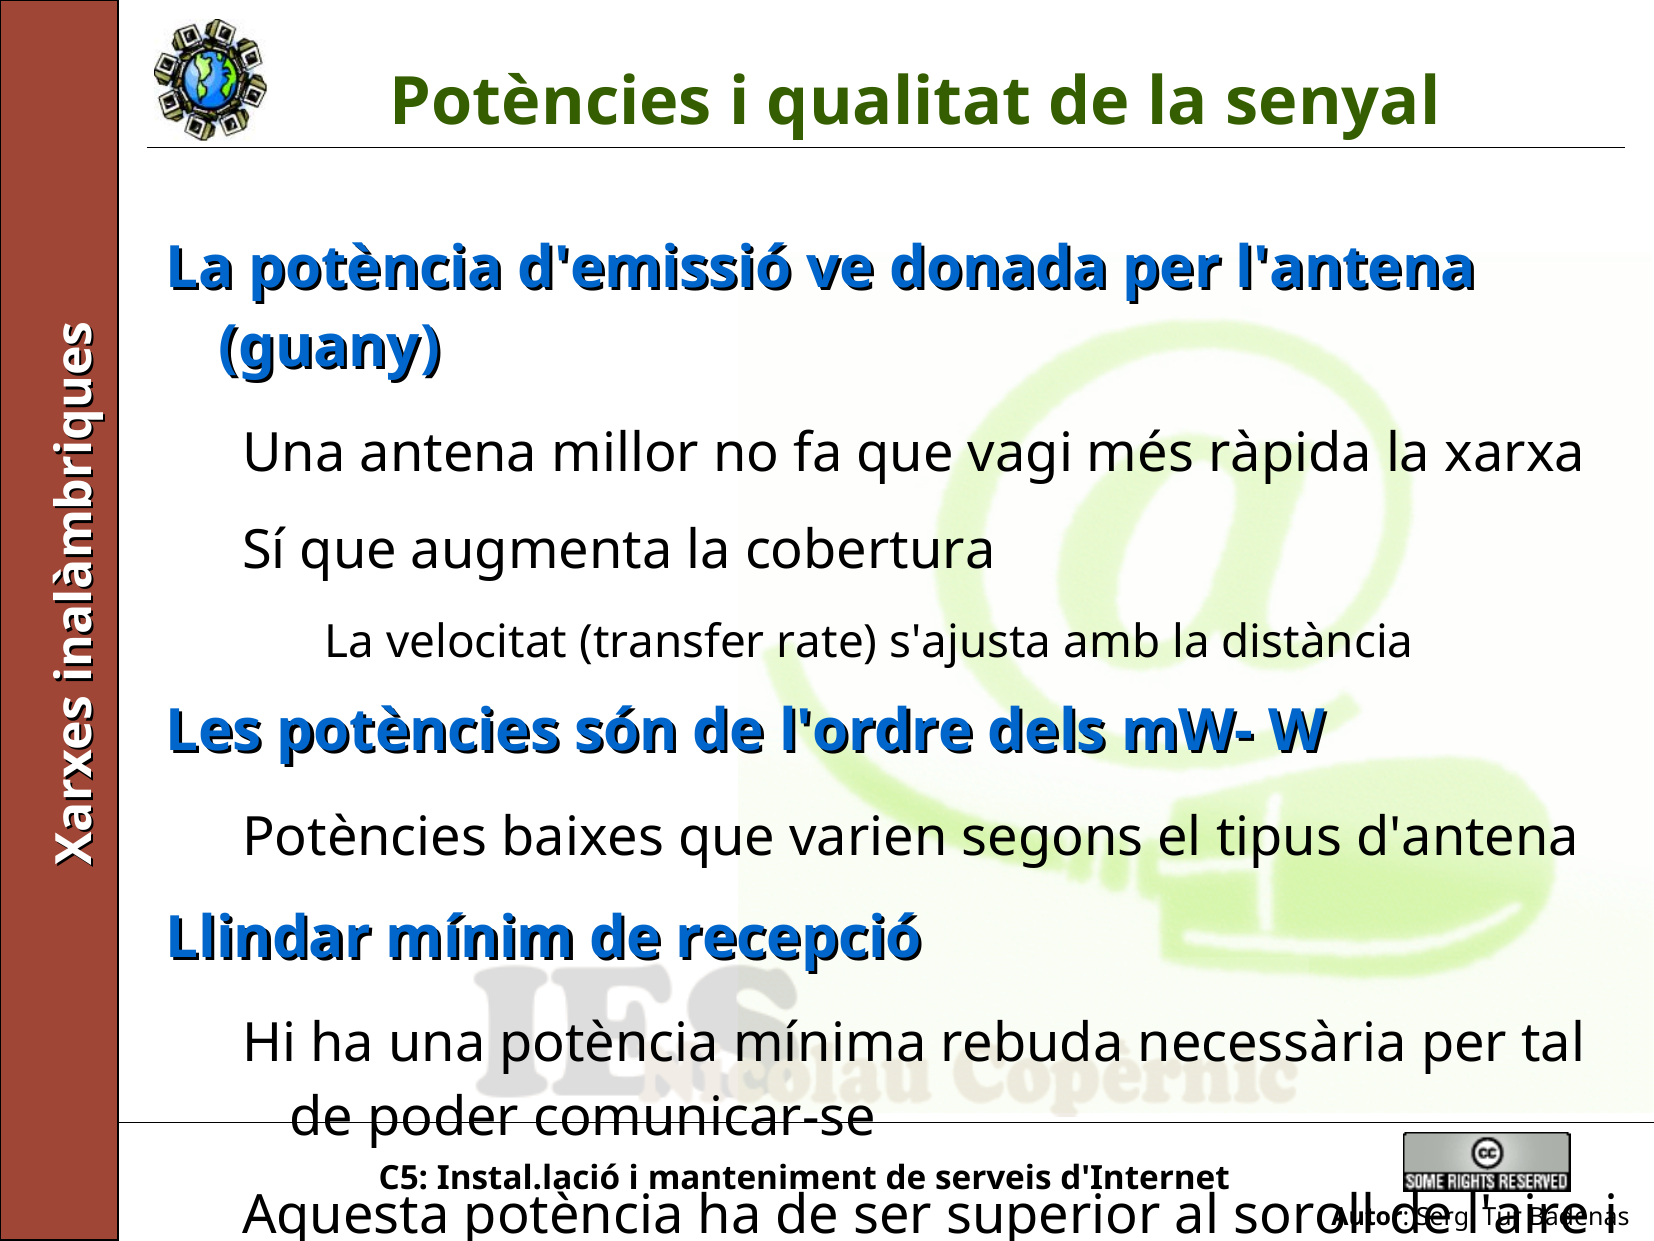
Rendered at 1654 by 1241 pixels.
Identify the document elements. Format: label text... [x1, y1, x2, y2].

picture [567, 1109, 584, 1117]
picture [1403, 1132, 1571, 1192]
picture [619, 1109, 633, 1117]
picture [853, 1109, 868, 1117]
picture [601, 1109, 614, 1117]
picture [466, 252, 1654, 1117]
picture [474, 1109, 489, 1117]
picture [154, 19, 268, 142]
title Potències i qualitat de la senyal [171, 56, 1654, 141]
picture [685, 1109, 699, 1117]
list La potència d'emissió ve donada per l'antena (guany) Una antena millor no fa que vagi més ràpida la xarxa Sí que augmenta la cobertura La velocitat (transfer rate) s'ajusta amb la distància Les potències són de l'ordre dels mW- W Potències baixes que varien segons el tipus d'antena Llindar mínim de recepció Hi ha una potència mínima rebuda necessària per tal de poder comunicar-se Aquesta potència ha de ser superior al soroll de l'aire i per tant és el soroll el que determina aquest llindar [147, 225, 1636, 1085]
